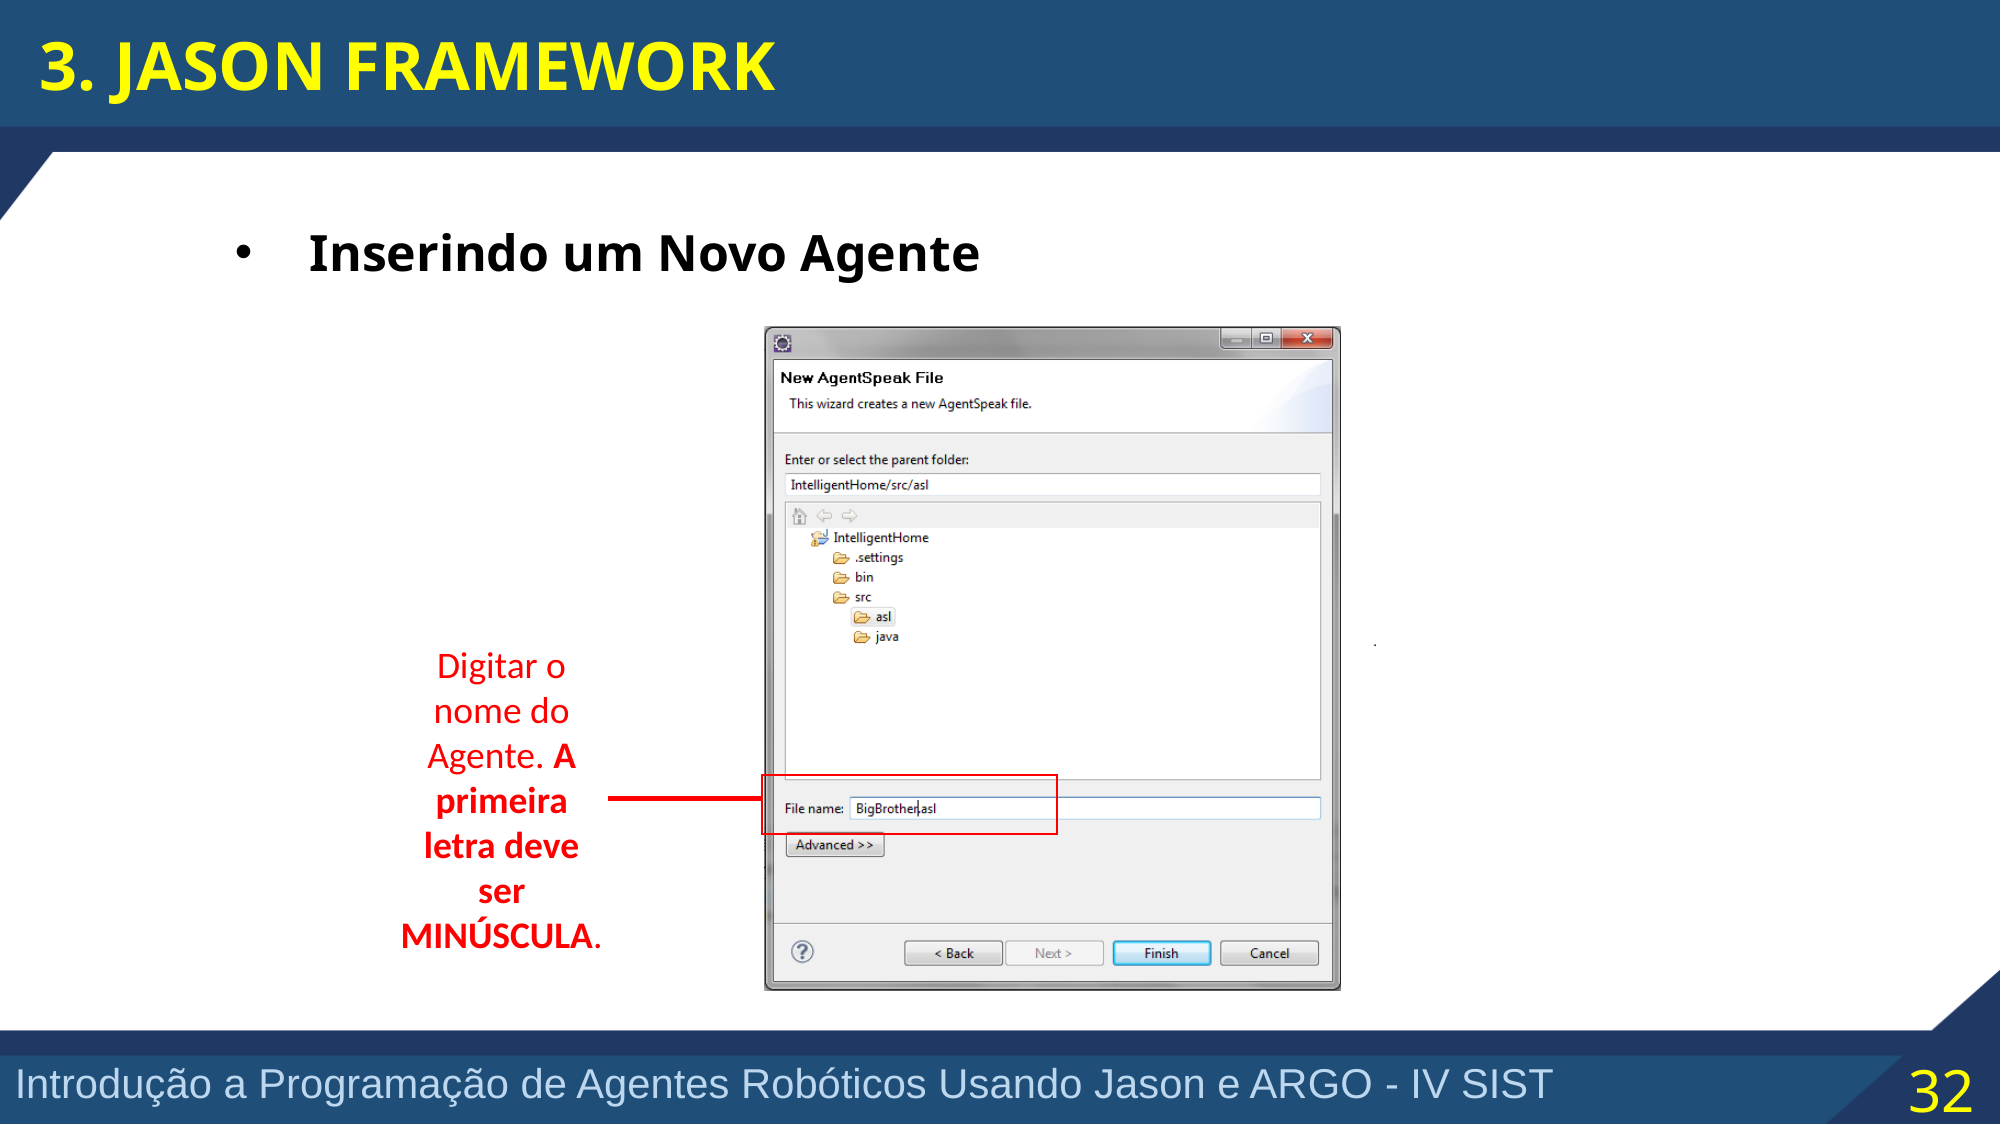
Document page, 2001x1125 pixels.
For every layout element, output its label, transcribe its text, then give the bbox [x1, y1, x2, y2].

picture [0, 0, 2000, 1124]
text_box 3. JASON FRAMEWORK [24, 16, 2000, 112]
text_box Digitar o nome do Agente. A primeira letra deve ser MINÚSCULA. [383, 633, 620, 964]
text_box Inserindo um Novo Agente [220, 214, 1496, 290]
